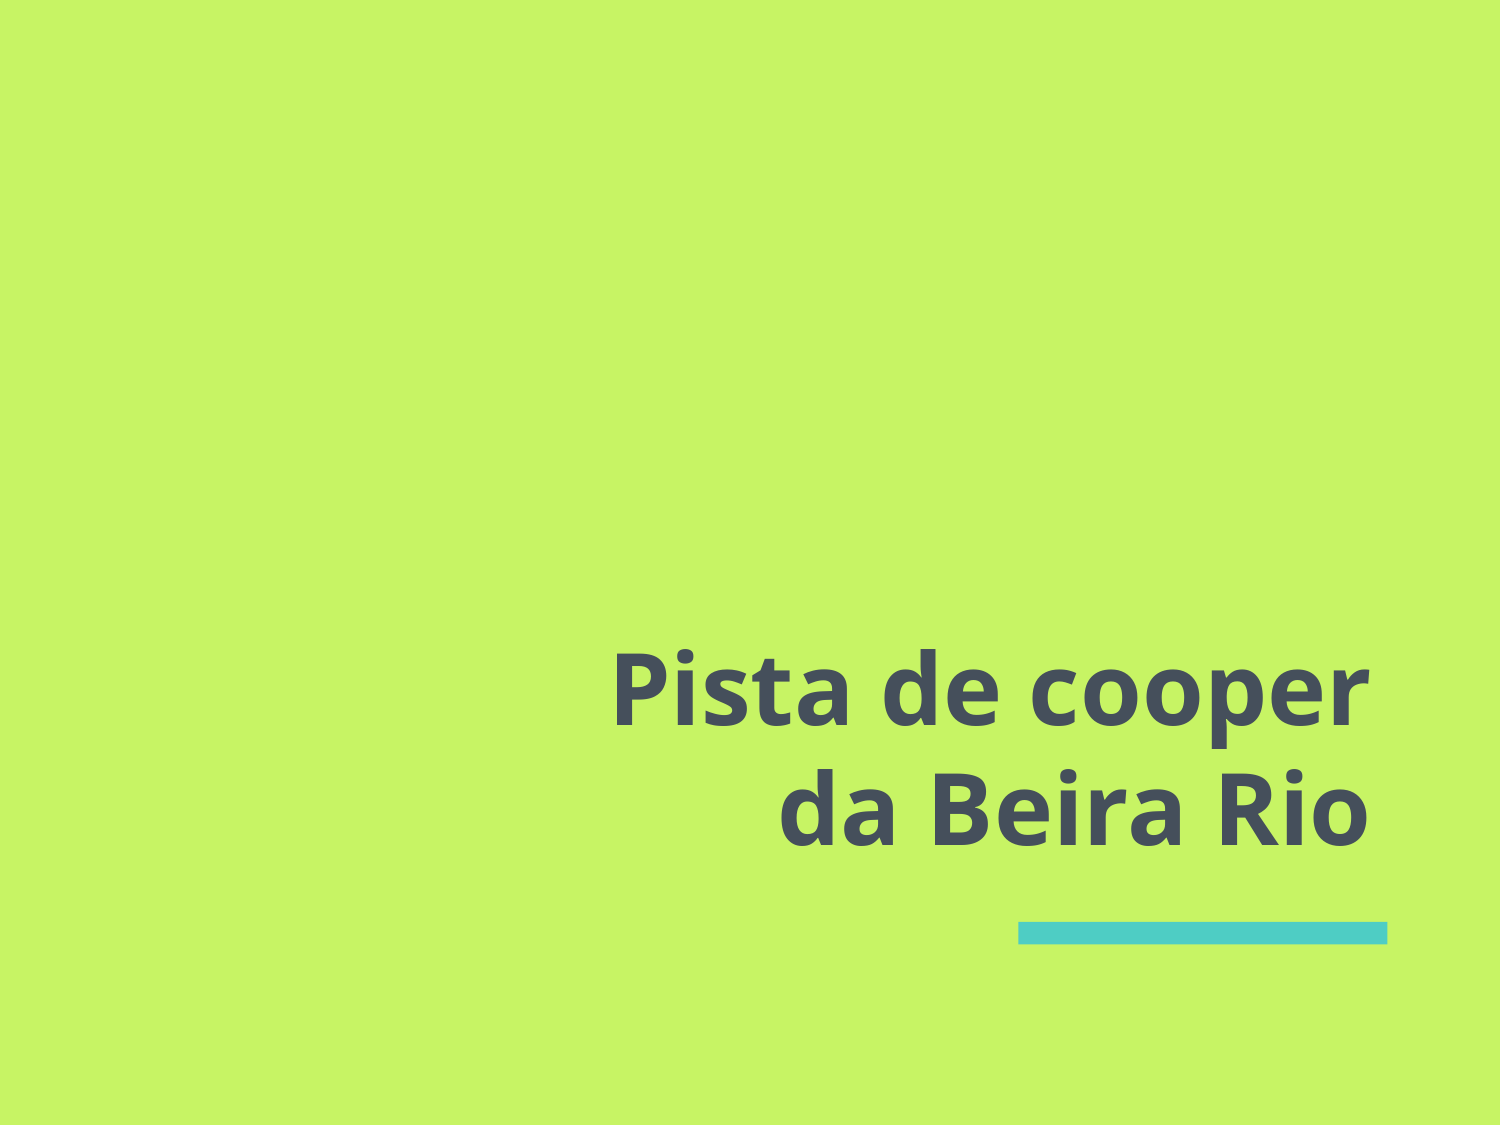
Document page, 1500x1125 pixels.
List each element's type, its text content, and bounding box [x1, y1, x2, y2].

title Pista de cooper da Beira Rio [494, 485, 1388, 881]
